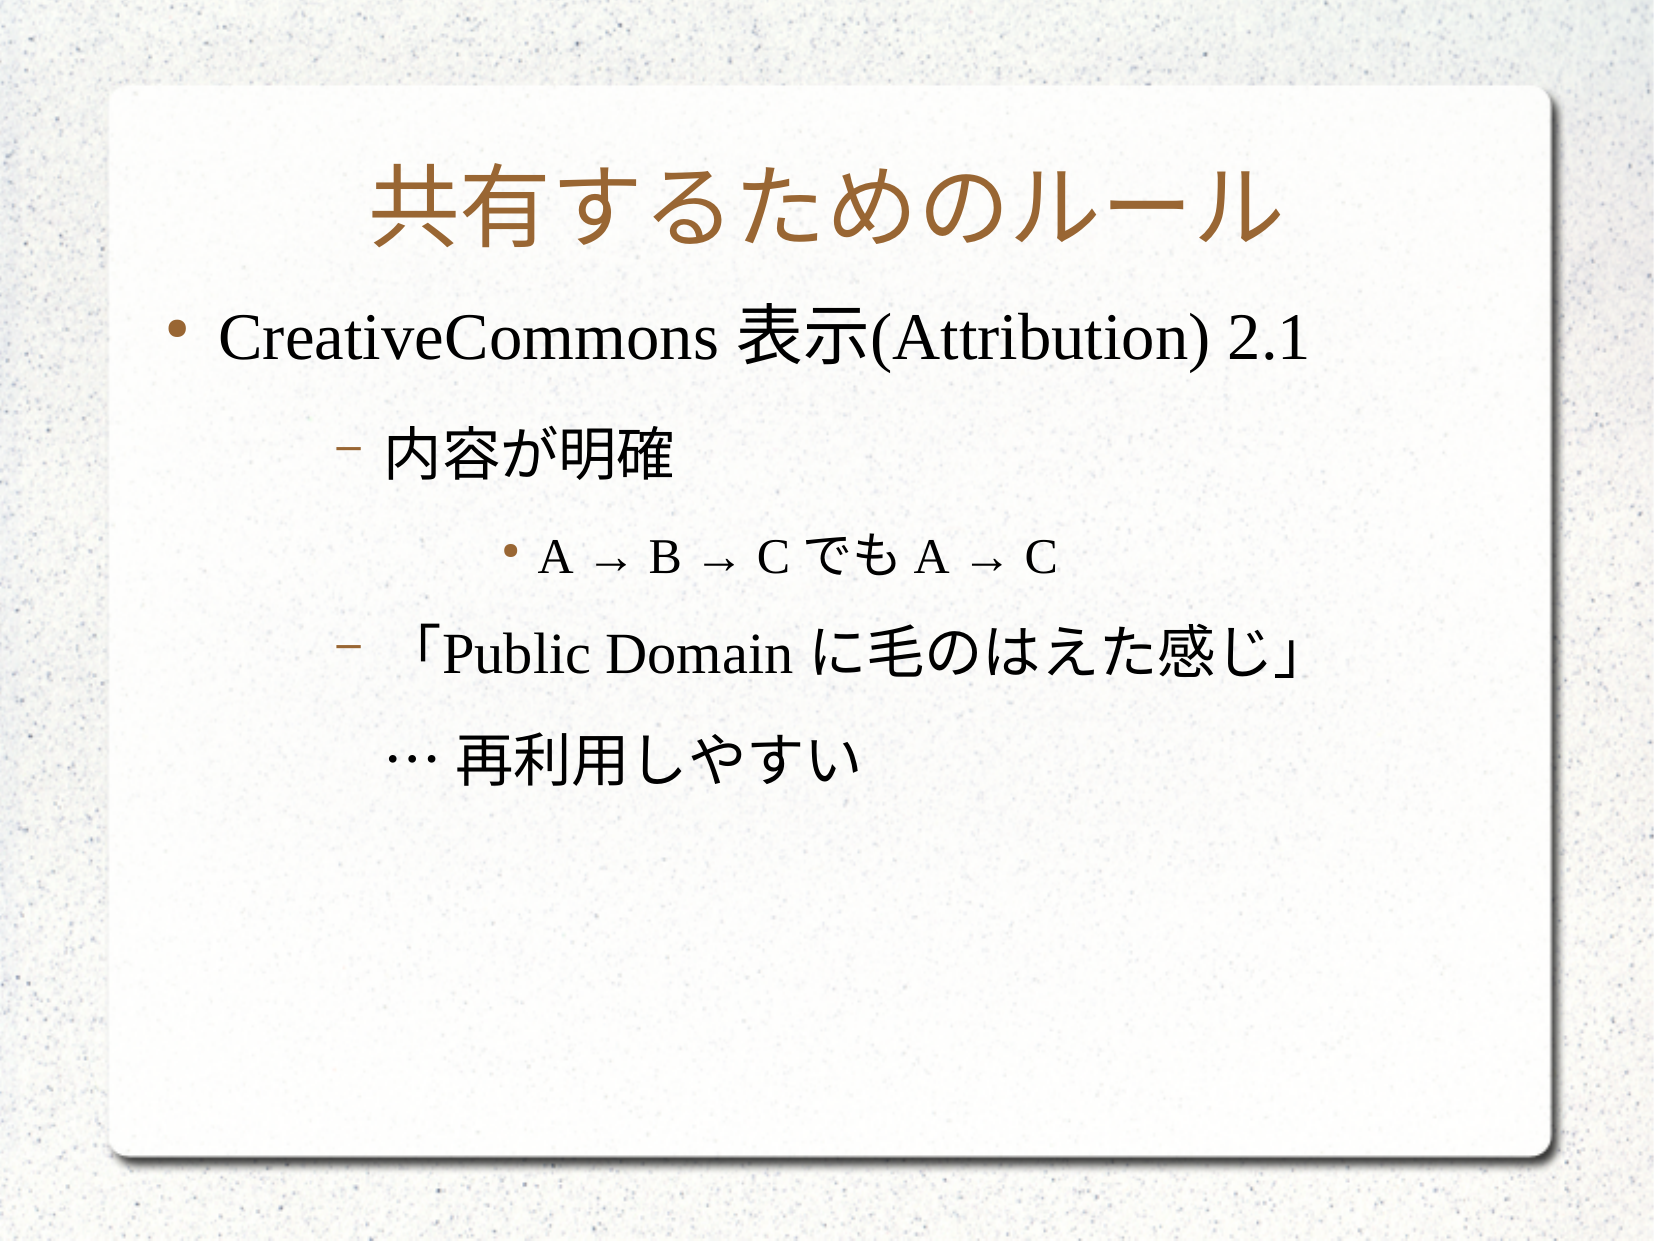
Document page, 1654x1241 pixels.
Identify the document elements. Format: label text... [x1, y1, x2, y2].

list CreativeCommons 表示(Attribution) 2.1 内容が明確 A → B → C でも A → C 「Public Domain に毛のはえた感じ」 … 再利用しやすい [147, 281, 1506, 1063]
picture [0, 0, 1654, 1241]
title 共有するためのルール [118, 104, 1536, 297]
